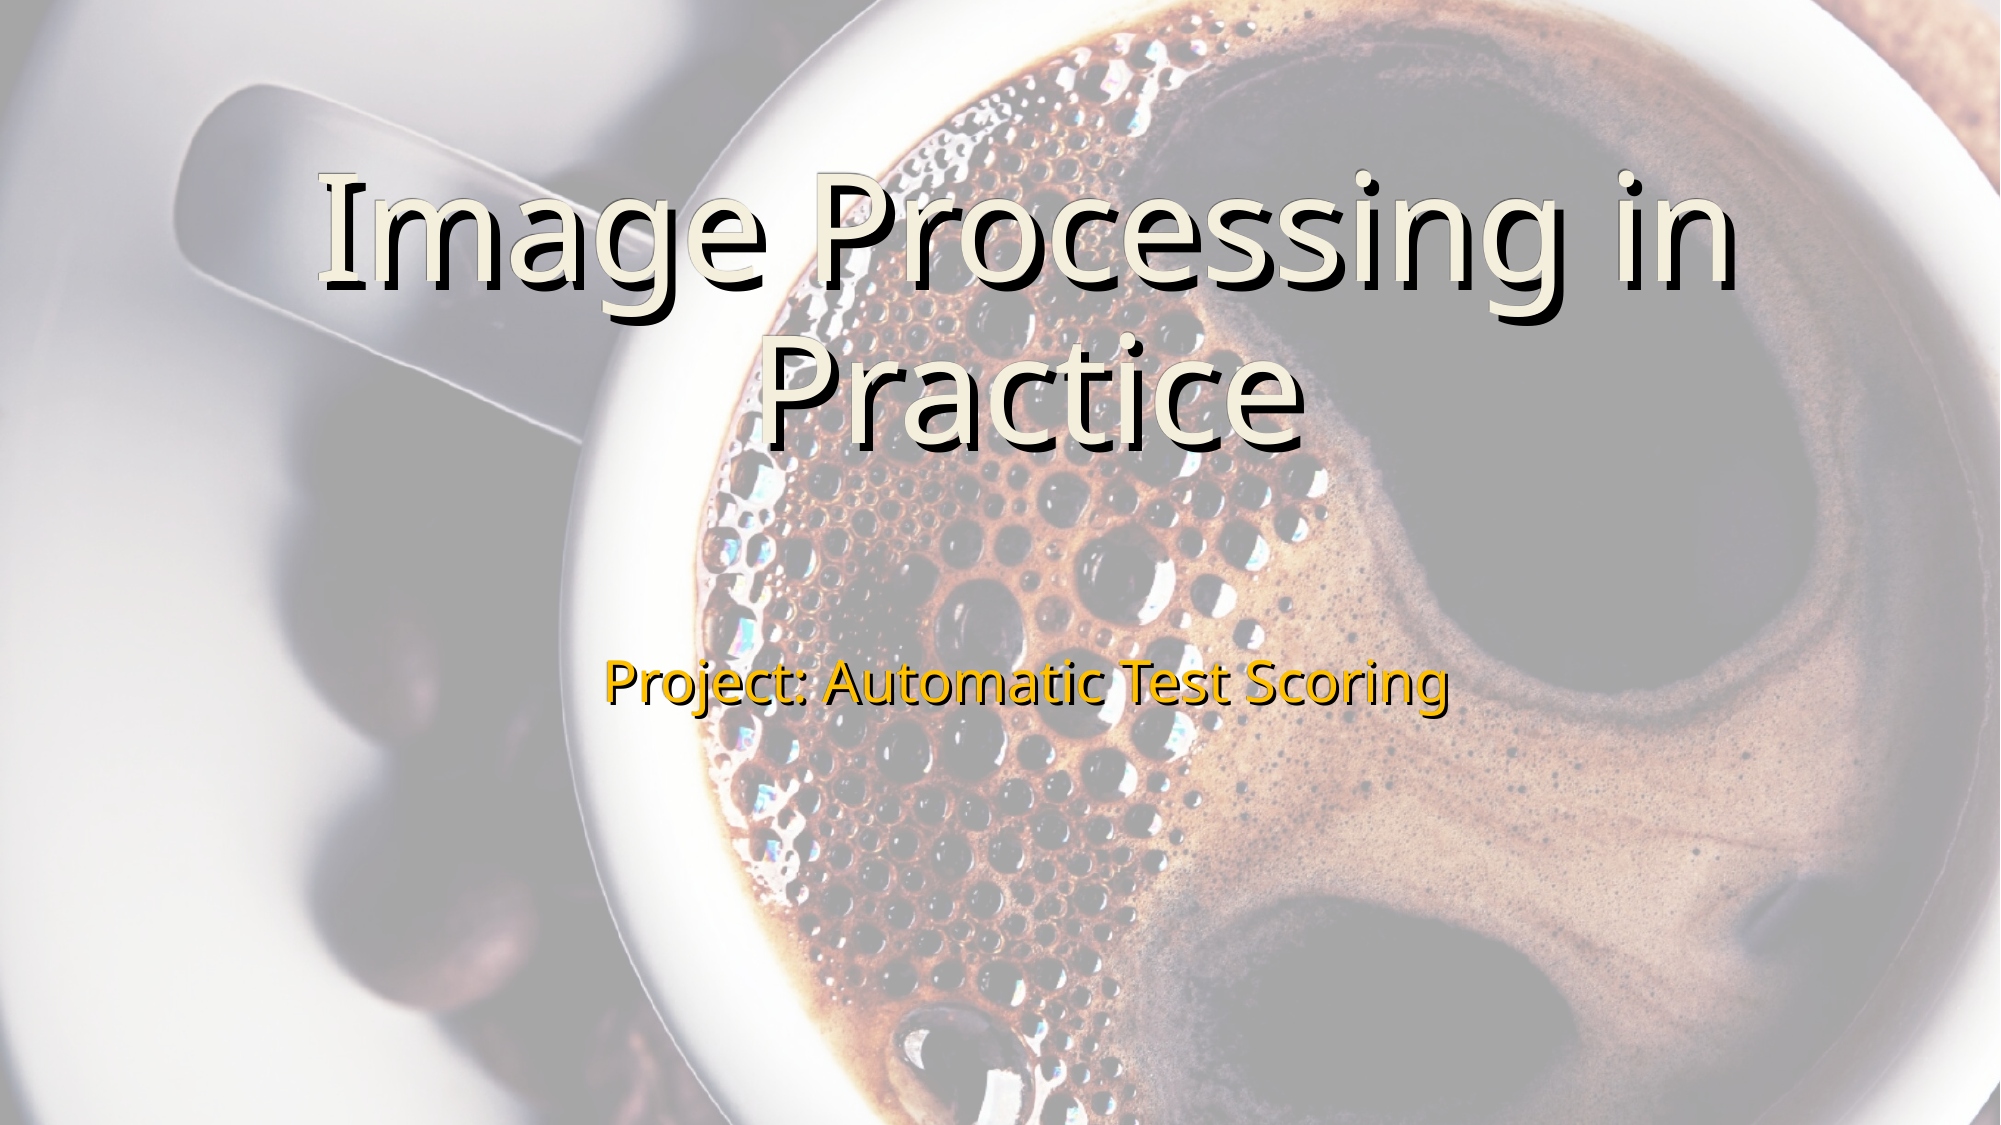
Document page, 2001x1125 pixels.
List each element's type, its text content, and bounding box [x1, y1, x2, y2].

title Image Processing in Practice [173, 49, 1879, 484]
subtitle Project: Automatic Test Scoring [251, 629, 1801, 805]
picture [0, 0, 2000, 1125]
